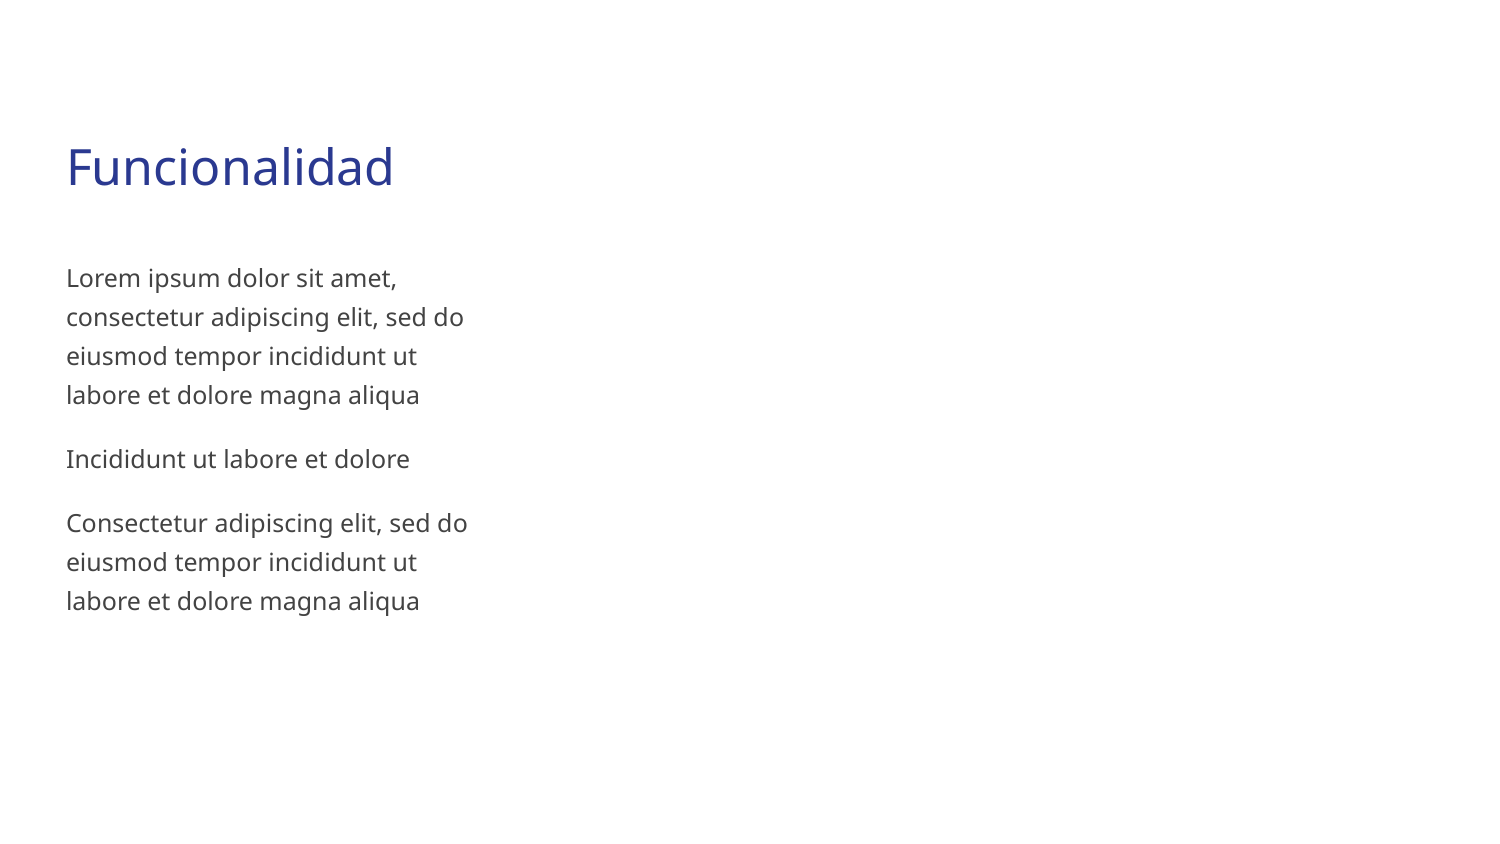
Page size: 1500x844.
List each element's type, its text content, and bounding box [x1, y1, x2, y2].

list Lorem ipsum dolor sit amet, consectetur adipiscing elit, sed do eiusmod tempor incididunt ut labore et dolore magna aliqua Incididunt ut labore et dolore Consectetur adipiscing elit, sed do eiusmod tempor incididunt ut labore et dolore magna aliqua [51, 240, 512, 750]
title Funcionalidad [51, 91, 512, 216]
